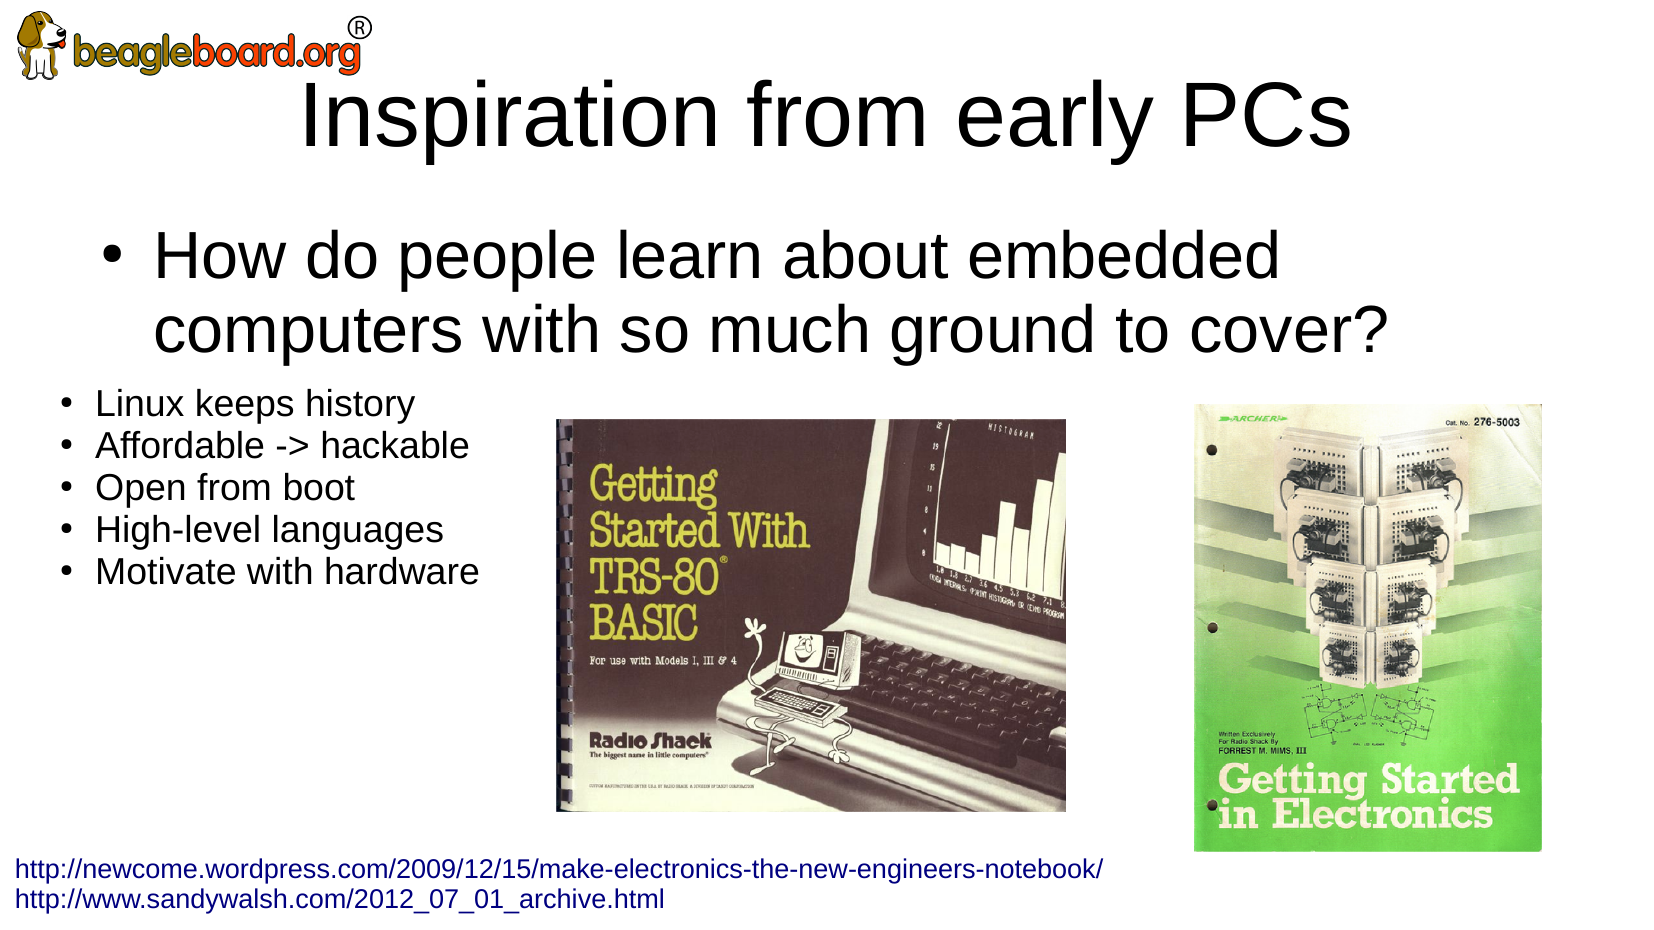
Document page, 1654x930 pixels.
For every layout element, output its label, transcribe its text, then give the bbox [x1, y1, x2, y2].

picture [556, 419, 1066, 812]
title Inspiration from early PCs [82, 37, 1571, 193]
picture [1194, 404, 1542, 846]
text_box Linux keeps history Affordable -> hackable Open from boot High-level languages Motivate with hardware [45, 375, 511, 766]
picture [17, 11, 372, 80]
list How do people learn about embedded computers with so much ground to cover? [82, 217, 1571, 757]
text_box http://newcome.wordpress.com/2009/12/15/make-electronics-the-new-engineers-notebook/ http://www.sandywalsh.com/2012_07_01_archive.html [0, 846, 1548, 922]
